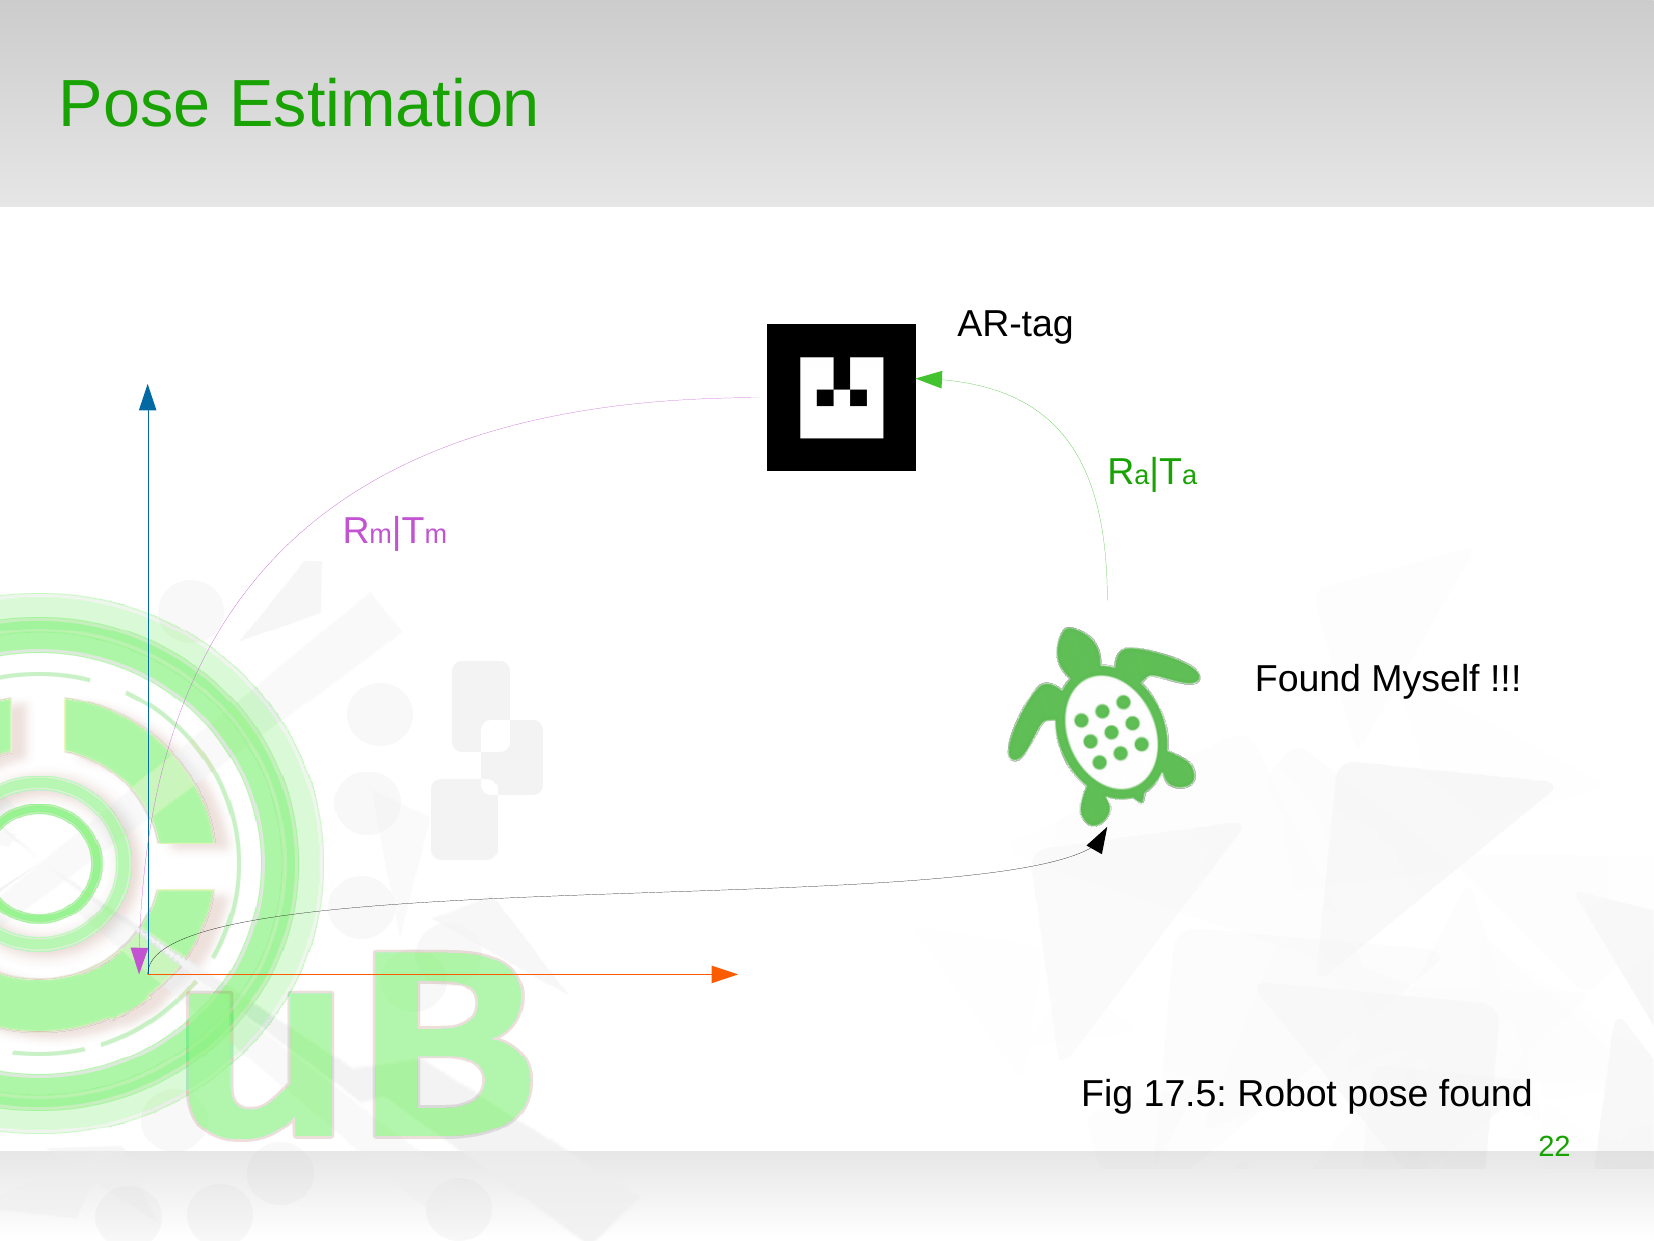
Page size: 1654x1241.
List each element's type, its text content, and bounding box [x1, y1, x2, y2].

picture [915, 548, 1654, 1169]
text_box Rm|Tm [327, 501, 463, 559]
text_box AR-tag [942, 295, 1089, 353]
text_box Fig 17.5: Robot pose found [1066, 1065, 1548, 1123]
title Pose Estimation [59, 19, 1595, 188]
text_box Found Myself !!! [1240, 649, 1537, 707]
picture [767, 324, 916, 471]
text_box Rm|Tm [327, 501, 339, 510]
text_box Ra|Ta [1092, 442, 1212, 500]
